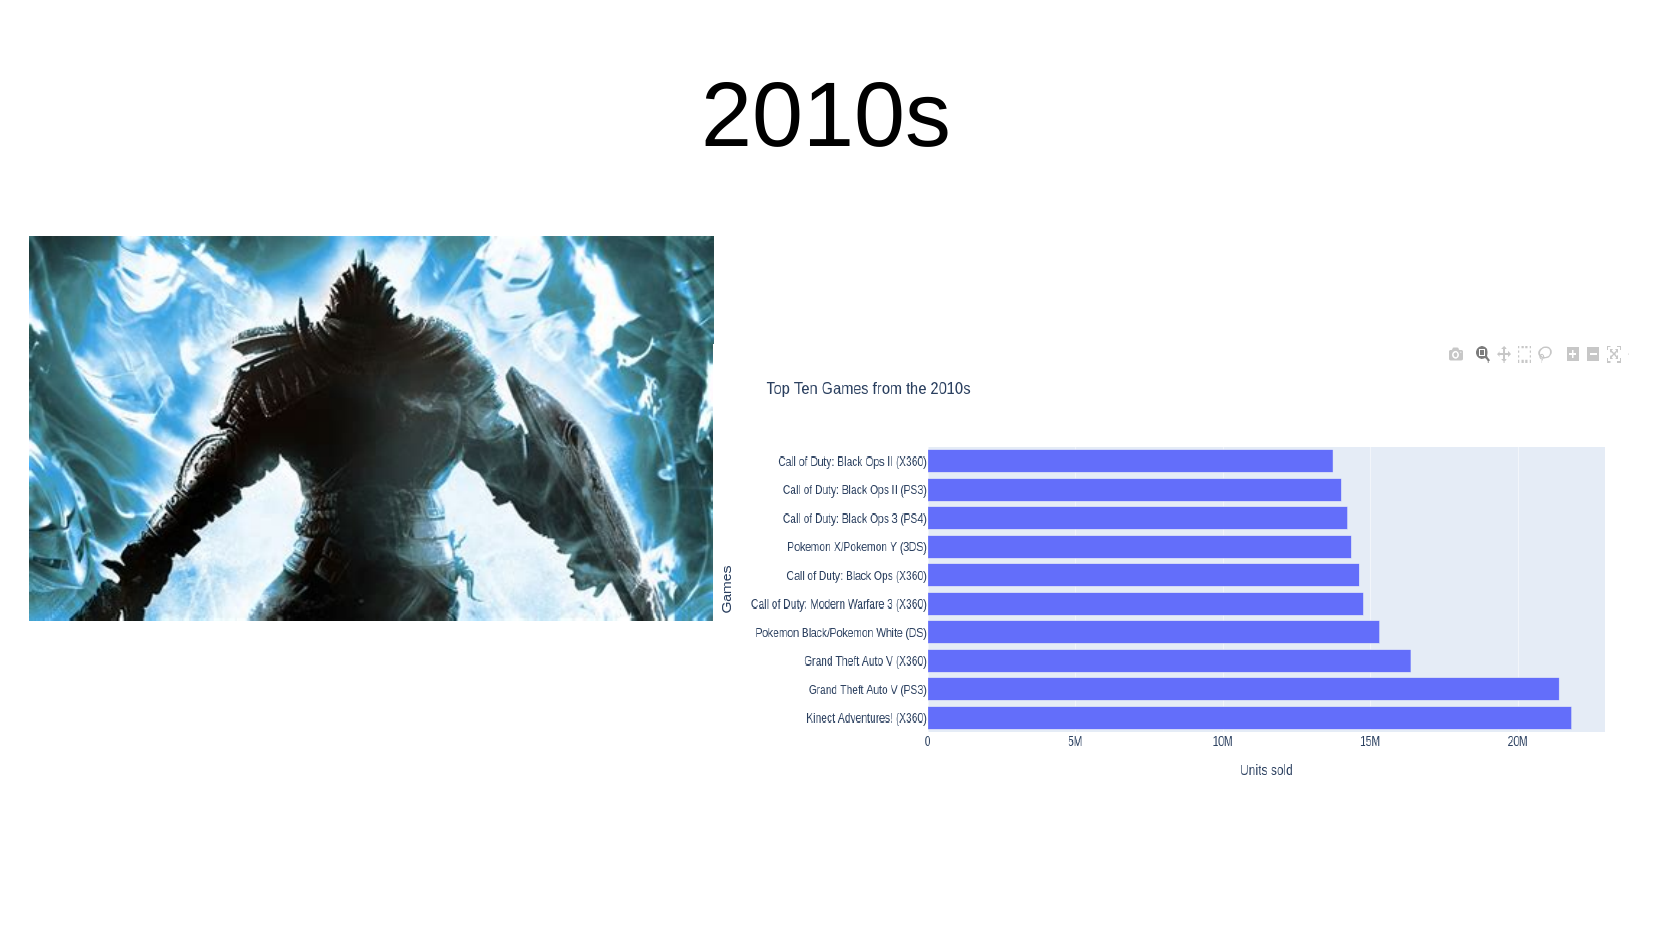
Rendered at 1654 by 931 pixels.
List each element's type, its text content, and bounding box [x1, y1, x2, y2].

picture [29, 236, 1629, 798]
title 2010s [82, 37, 1571, 193]
